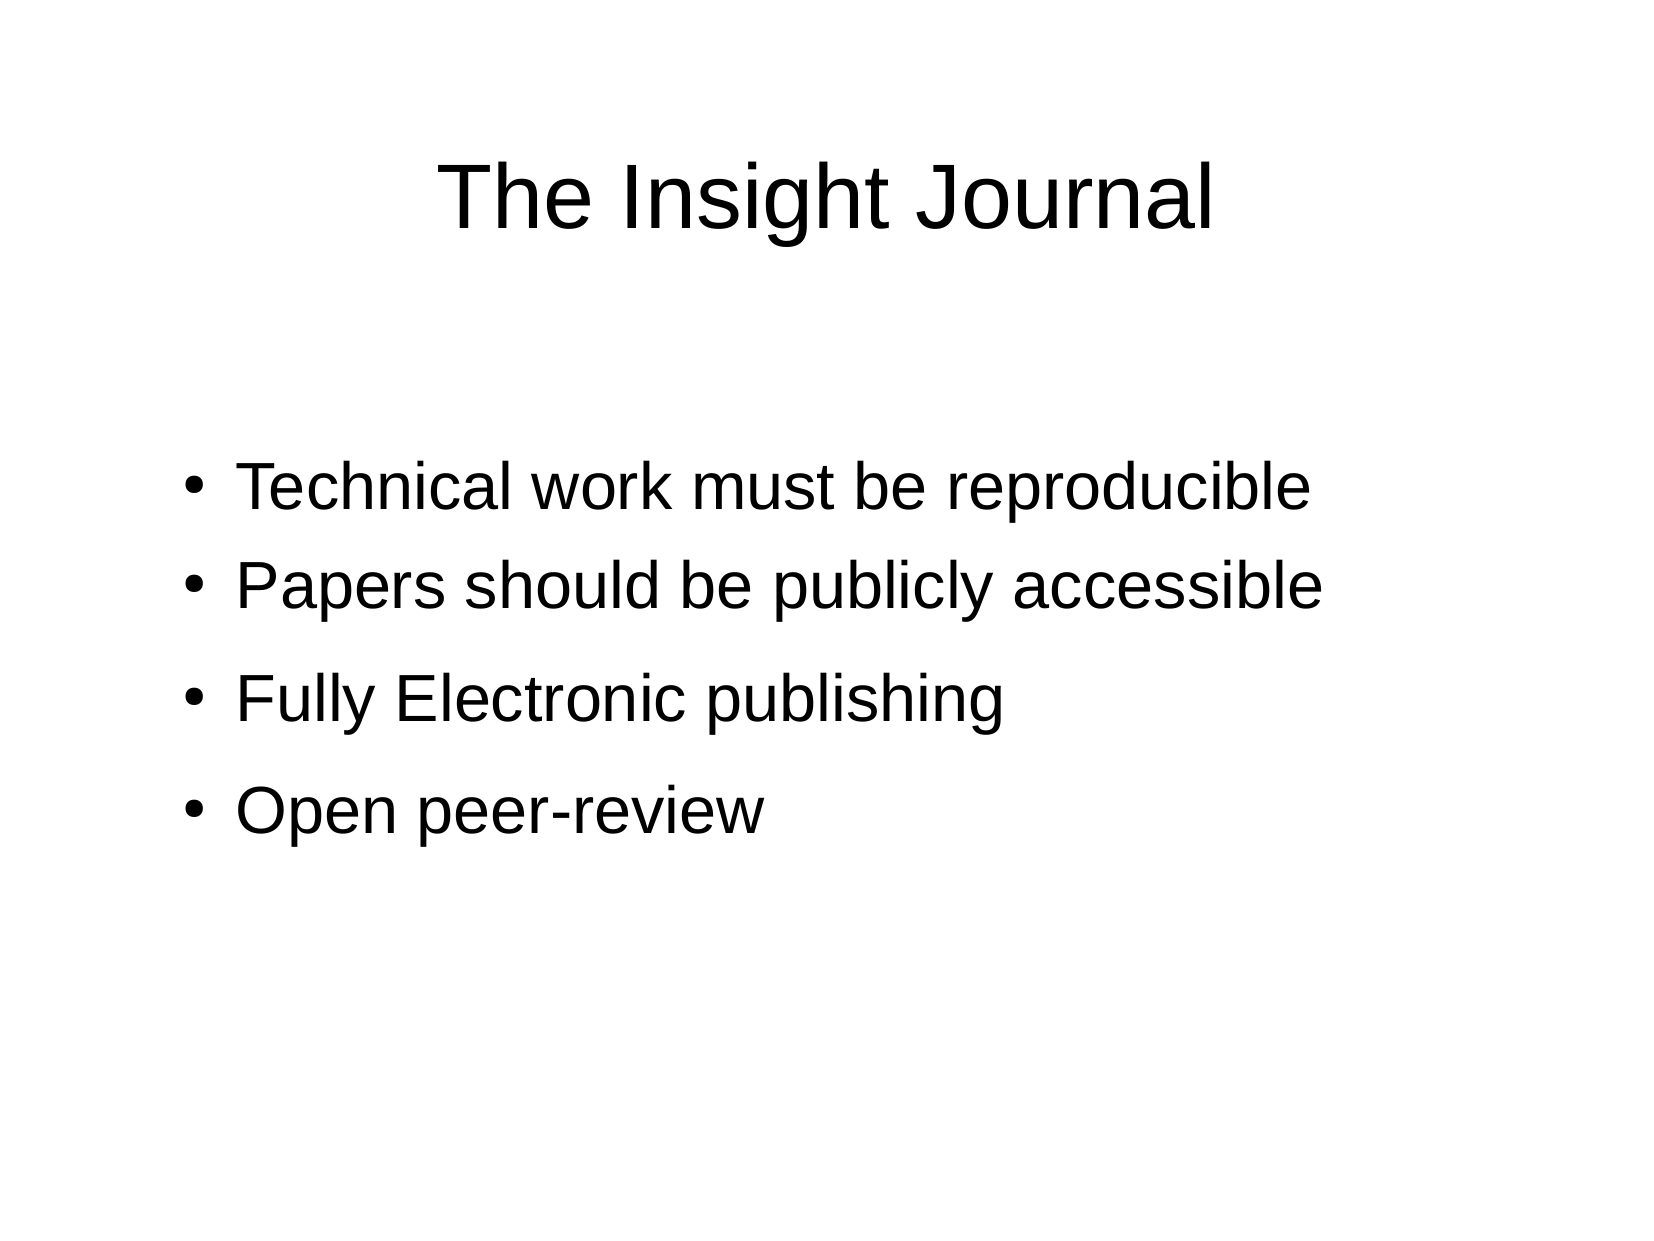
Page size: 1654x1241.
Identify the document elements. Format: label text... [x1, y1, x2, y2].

list Technical work must be reproducible Papers should be publicly accessible Fully Electronic publishing Open peer-review [150, 416, 1584, 1051]
title The Insight Journal [124, 96, 1530, 304]
